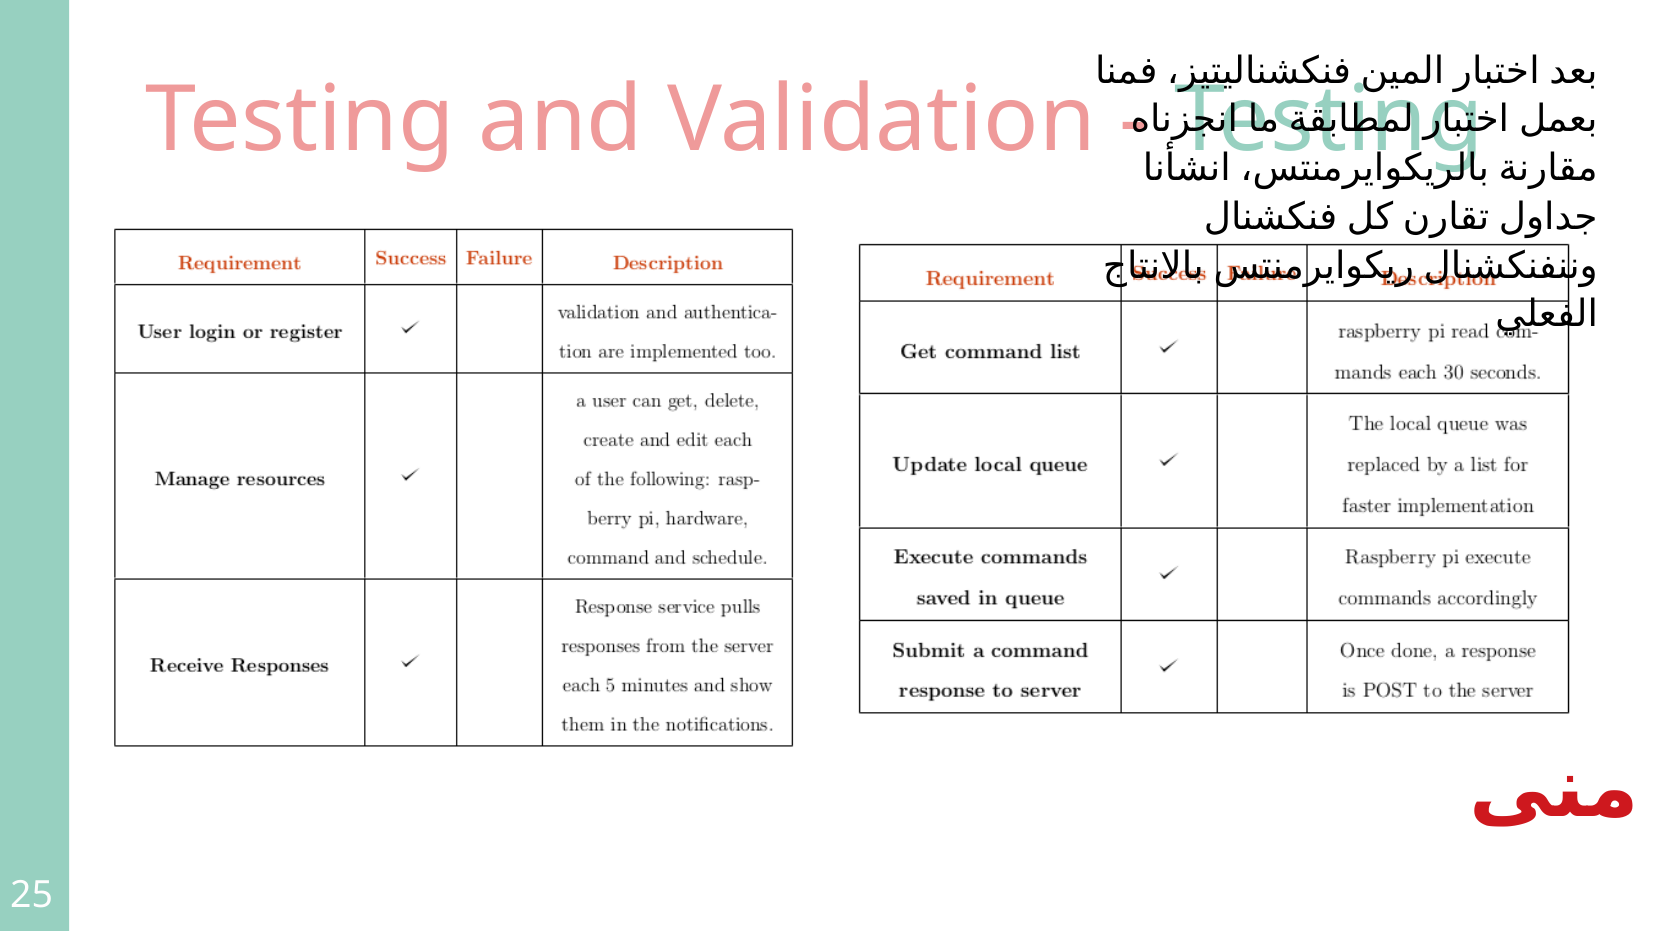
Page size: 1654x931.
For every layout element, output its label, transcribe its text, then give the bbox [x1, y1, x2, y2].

title Testing and Validation - Testing [82, 37, 1571, 193]
text_box بعد اختبار المين فنكشناليتيز، فمنا بعمل اختبار لمطابقة ما انجزناه مقارنة بالريكوايرمنتس، انشأنا جداول تقارن كل فنكشنال وننفنكشنال ريكوايرمنتس بالانتاج الفعلي [1080, 42, 1617, 306]
text_box منى [1455, 735, 1591, 840]
text_box <number> [0, 860, 132, 931]
picture [107, 224, 798, 754]
picture [854, 239, 1577, 721]
text_box [0, 0, 70, 860]
